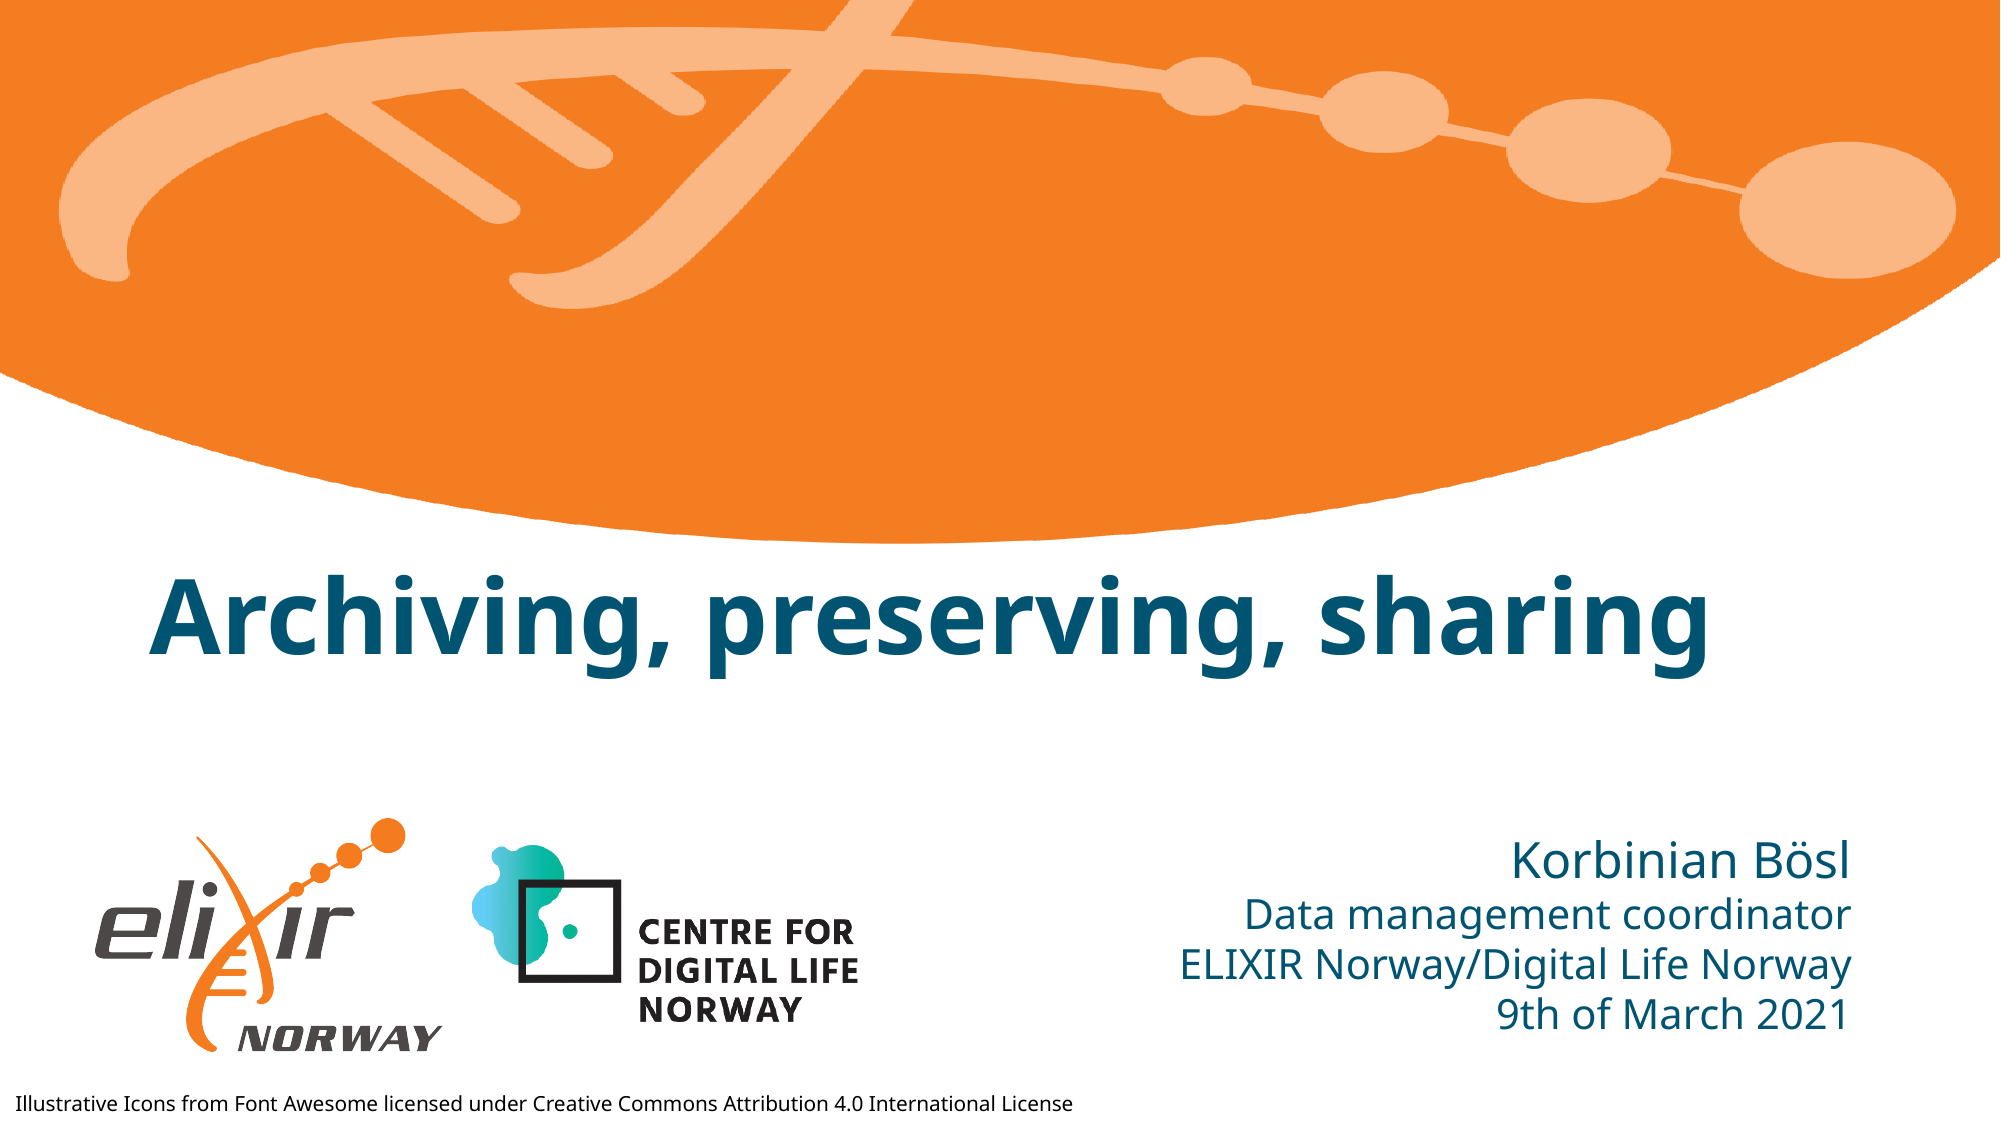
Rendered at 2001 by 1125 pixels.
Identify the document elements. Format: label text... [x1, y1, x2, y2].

list Korbinian Bösl Data management coordinator ELIXIR Norway/Digital Life Norway 9th of March 2021 [1111, 768, 1853, 1025]
picture [95, 818, 443, 1052]
text_box Illustrative Icons from Font Awesome licensed under Creative Commons Attribution 4.0 International License [0, 1076, 1536, 1125]
title Archiving, preserving, sharing [149, 550, 1850, 752]
picture [472, 845, 863, 1028]
